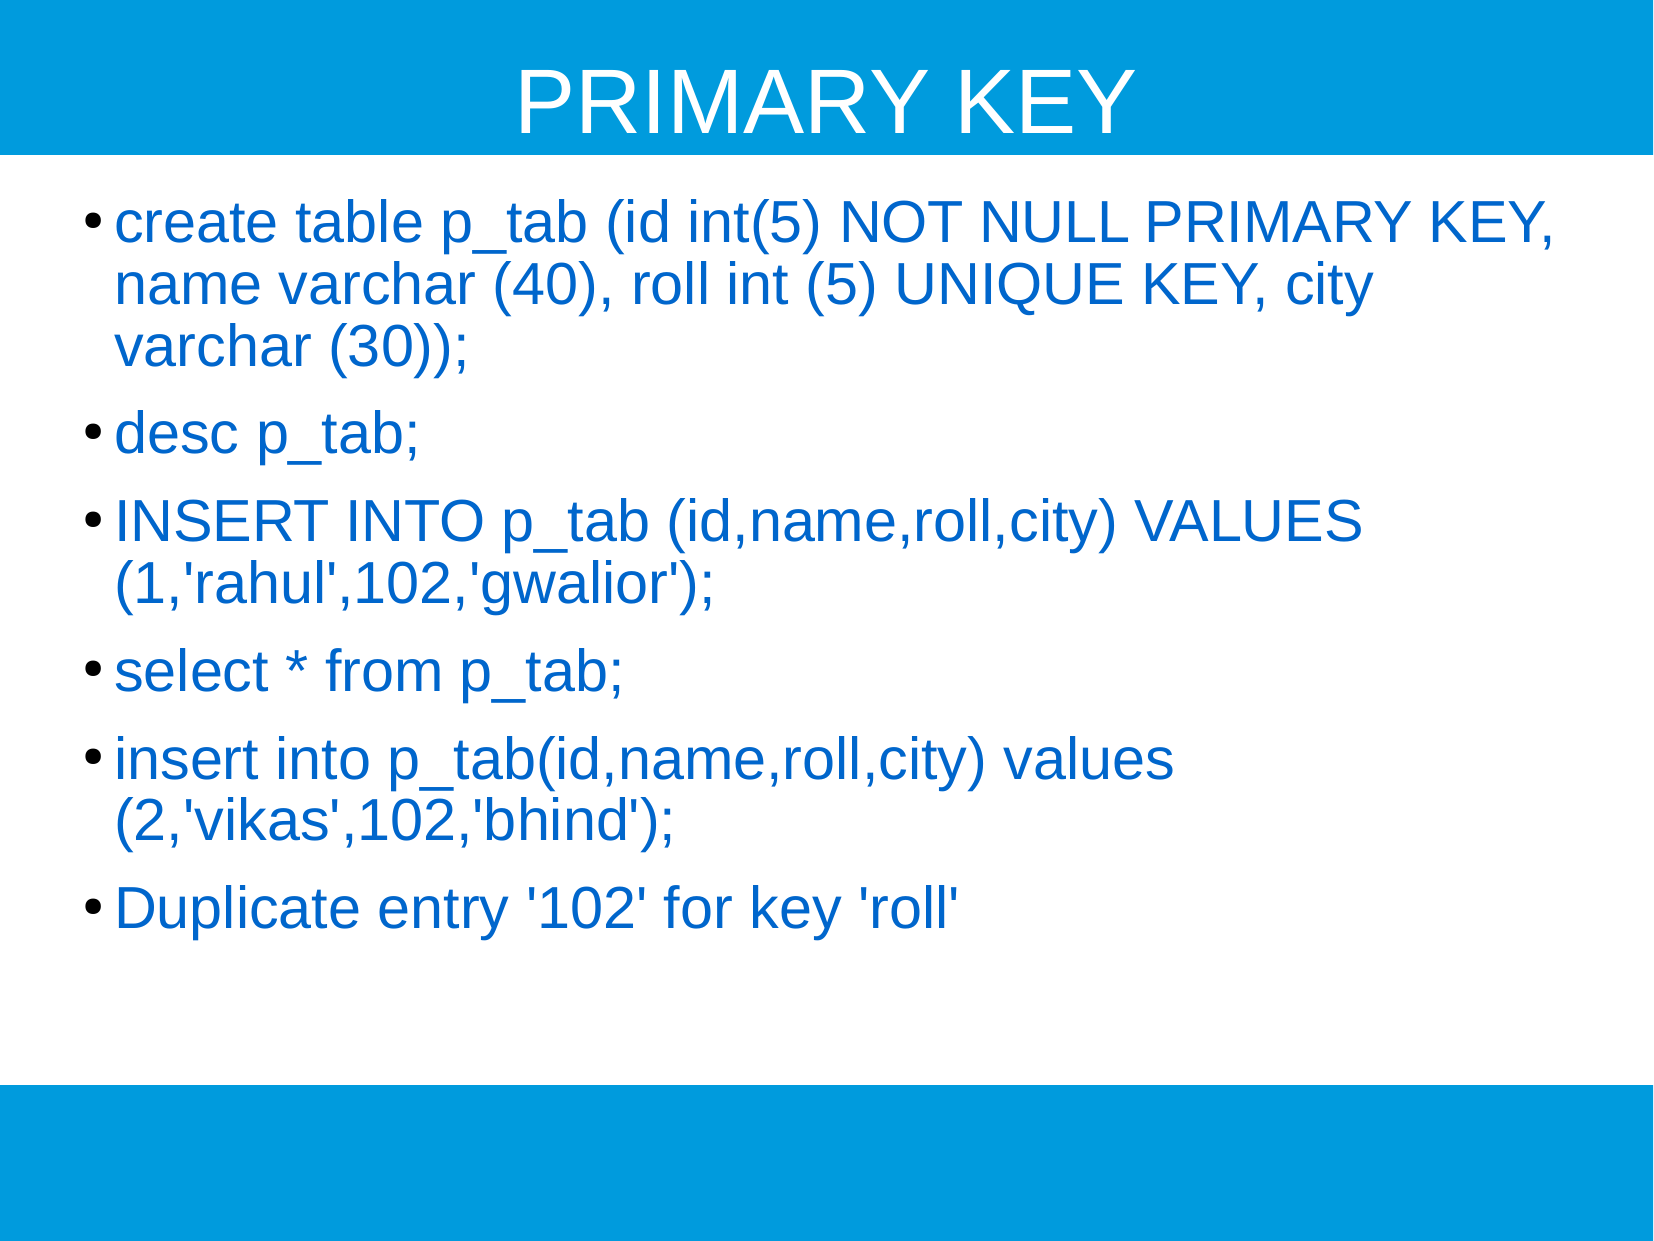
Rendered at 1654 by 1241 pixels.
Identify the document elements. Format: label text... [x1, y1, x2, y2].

list create table p_tab (id int(5) NOT NULL PRIMARY KEY, name varchar (40), roll int (5) UNIQUE KEY, city varchar (30)); desc p_tab; INSERT INTO p_tab (id,name,roll,city) VALUES (1,'rahul',102,'gwalior'); select * from p_tab; insert into p_tab(id,name,roll,city) values (2,'vikas',102,'bhind'); Duplicate entry '102' for key 'roll' [82, 189, 1571, 944]
title PRIMARY KEY [82, 49, 1571, 155]
